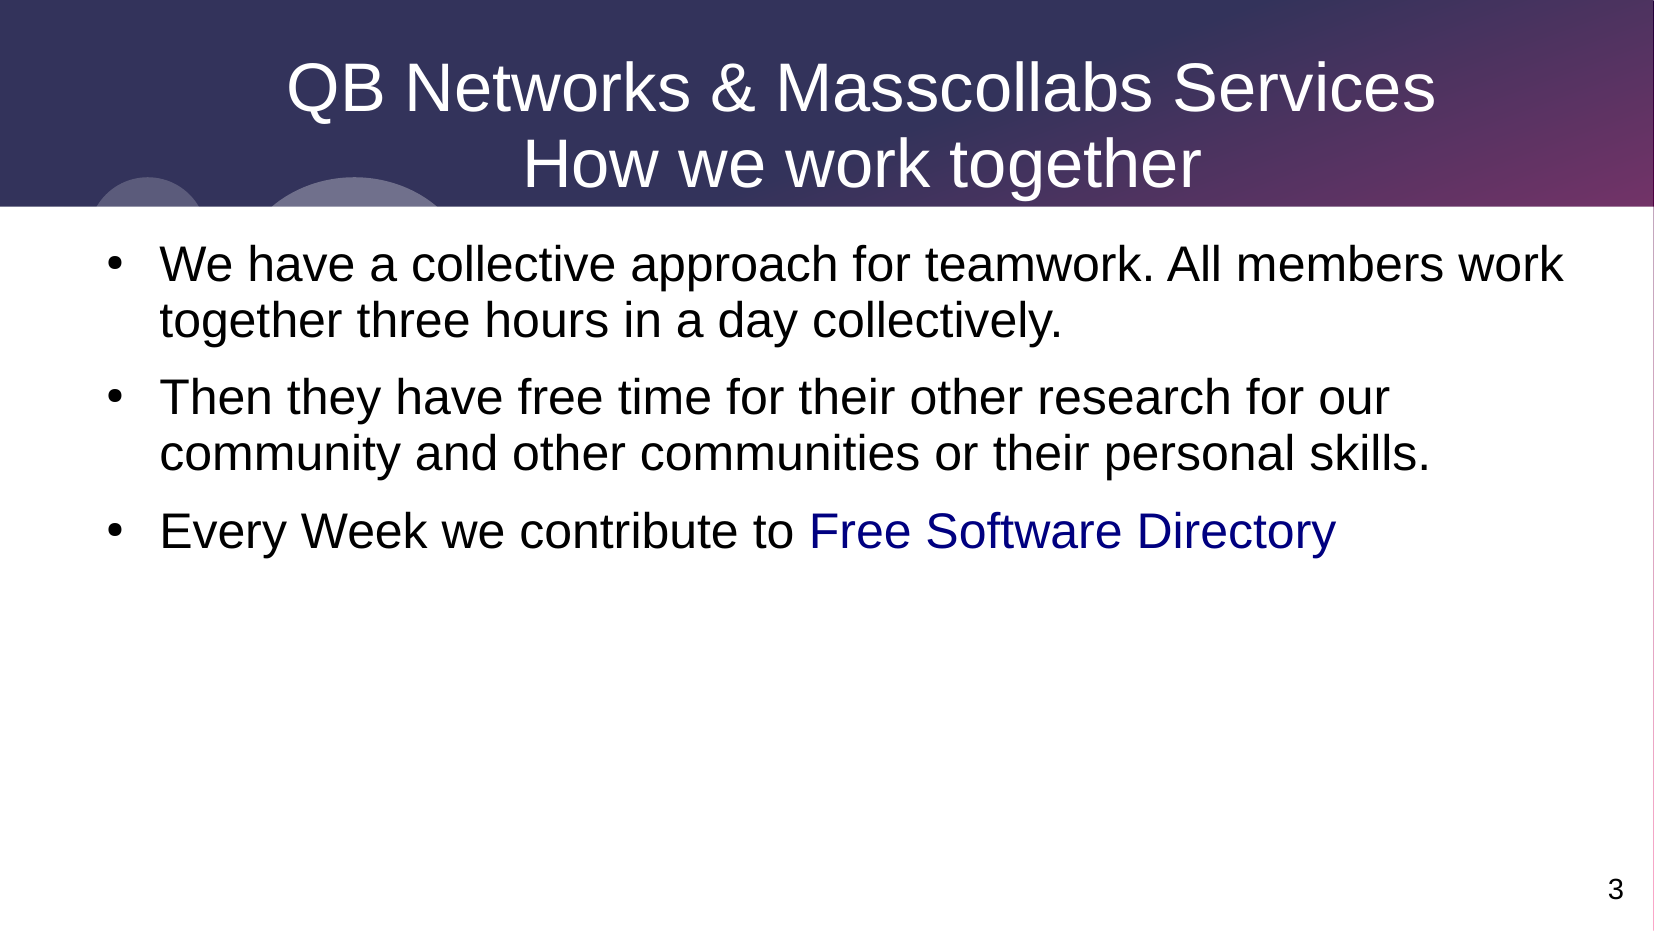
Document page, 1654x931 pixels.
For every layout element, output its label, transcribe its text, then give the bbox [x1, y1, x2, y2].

title QB Networks & Masscollabs Services How we work together [88, 44, 1565, 207]
list We have a collective approach for teamwork. All members work together three hours in a day collectively. Then they have free time for their other research for our community and other communities or their personal skills. Every Week we contribute to Free Software Directory [88, 236, 1565, 827]
